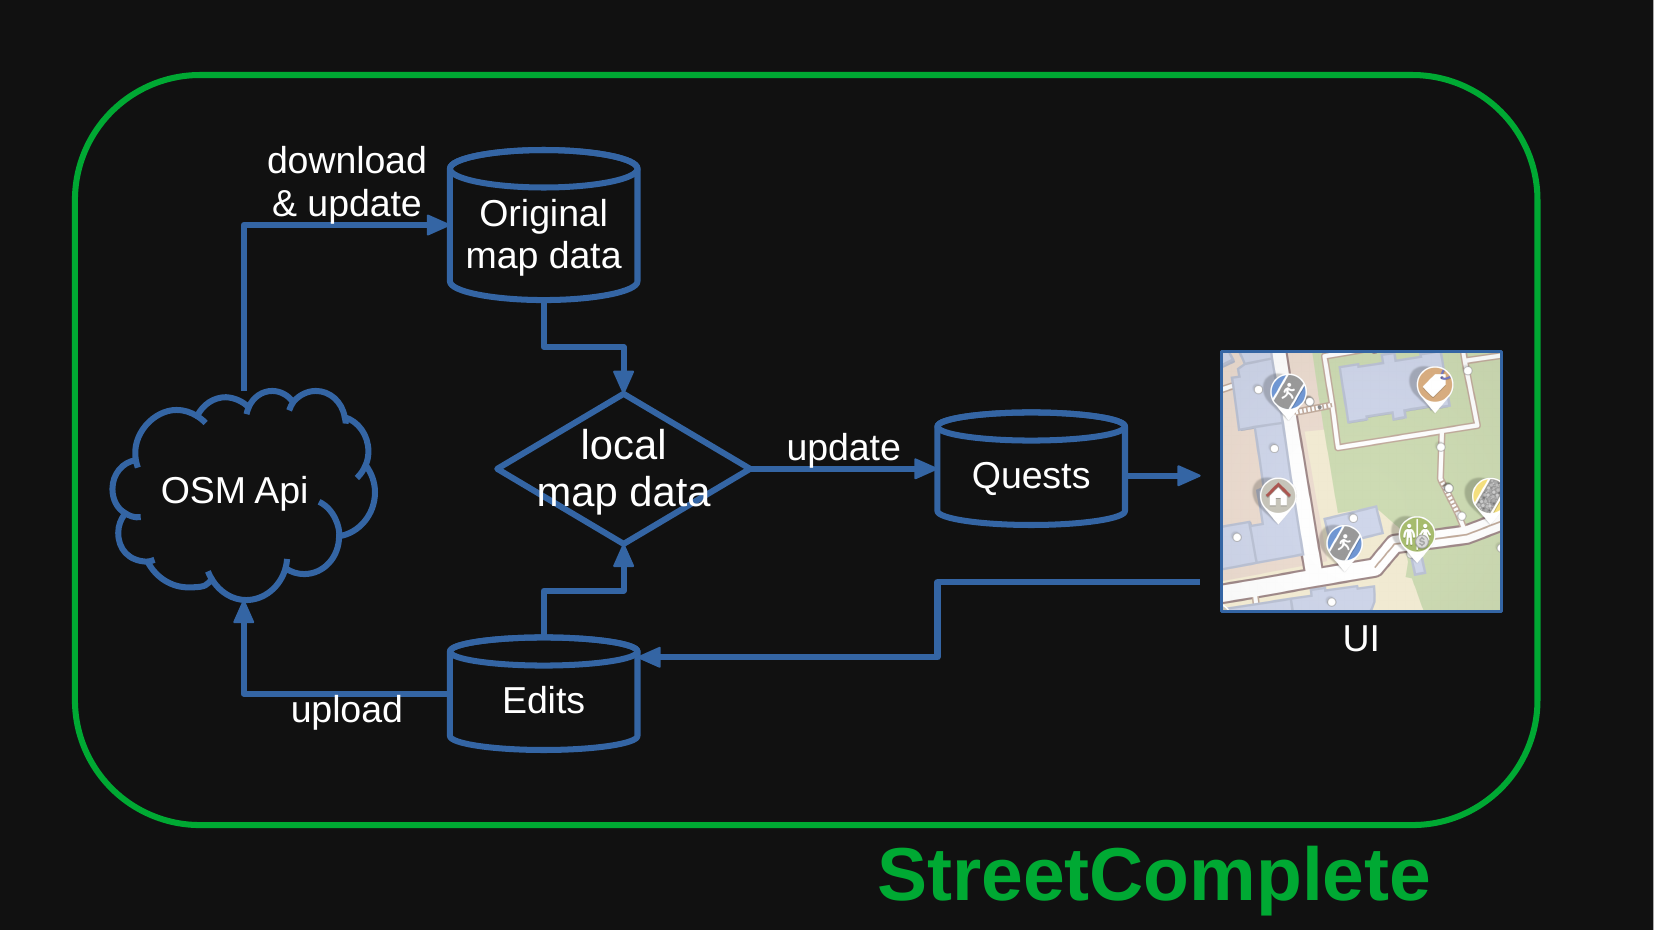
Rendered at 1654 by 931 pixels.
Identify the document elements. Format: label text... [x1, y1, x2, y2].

text_box local map data [497, 393, 751, 544]
text_box StreetComplete [862, 825, 1447, 924]
text_box UI [1223, 609, 1501, 673]
text_box Original map data [449, 169, 638, 301]
text_box Quests [937, 427, 1126, 526]
picture [1223, 353, 1501, 609]
text_box OSM Api [112, 390, 376, 601]
text_box Edits [449, 652, 638, 751]
